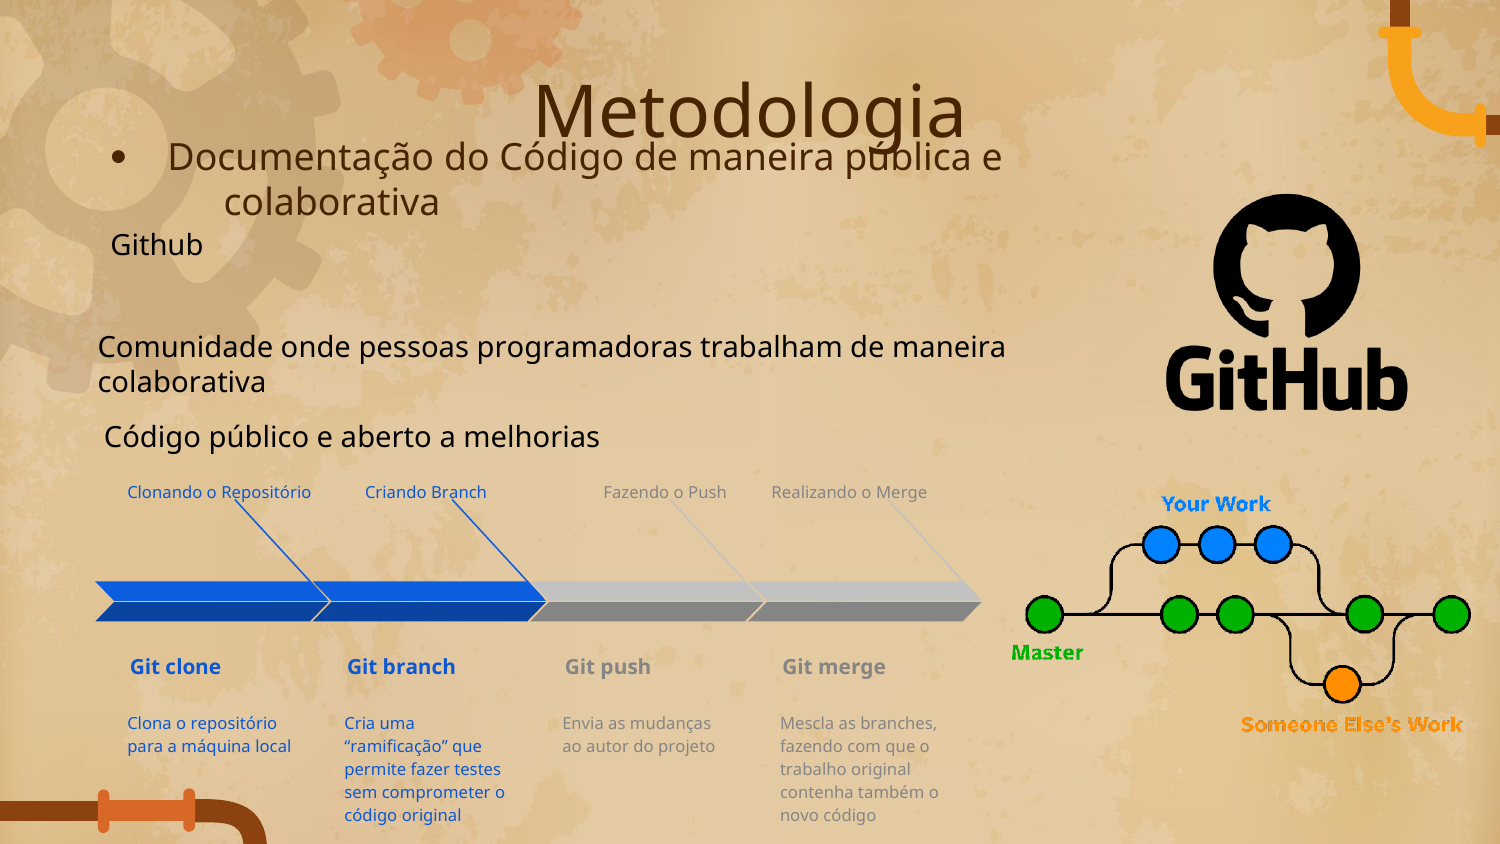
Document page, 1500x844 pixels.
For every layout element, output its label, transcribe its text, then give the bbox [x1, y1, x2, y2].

text_box [95, 602, 982, 622]
text_box Criando Branch [349, 463, 509, 497]
text_box Github [95, 210, 1088, 277]
text_box Envia as mudanças ao autor do projeto [547, 694, 744, 794]
title Metodologia [116, 49, 1384, 127]
text_box [95, 581, 982, 601]
text_box Git push [549, 633, 742, 694]
subtitle Documentação do Código de maneira pública e colaborativa [58, 101, 1146, 254]
text_box Código público e aberto a melhorias [88, 403, 1104, 469]
text_box Git branch [332, 633, 524, 694]
text_box Clona o repositório para a máquina local [112, 694, 309, 794]
picture [1005, 493, 1477, 735]
text_box Git clone [114, 633, 307, 694]
text_box Git merge [767, 633, 959, 694]
text_box Mescla as branches, fazendo com que o trabalho original contenha também o novo código [765, 694, 962, 794]
text_box Clonando o Repositório [112, 463, 346, 497]
text_box Comunidade onde pessoas programadoras trabalham de maneira colaborativa [82, 312, 1104, 379]
text_box Realizando o Merge [756, 463, 971, 497]
text_box Cria uma “ramificação” que permite fazer testes sem comprometer o código original [329, 694, 527, 794]
picture [1088, 190, 1485, 415]
text_box Fazendo o Push [582, 463, 749, 497]
